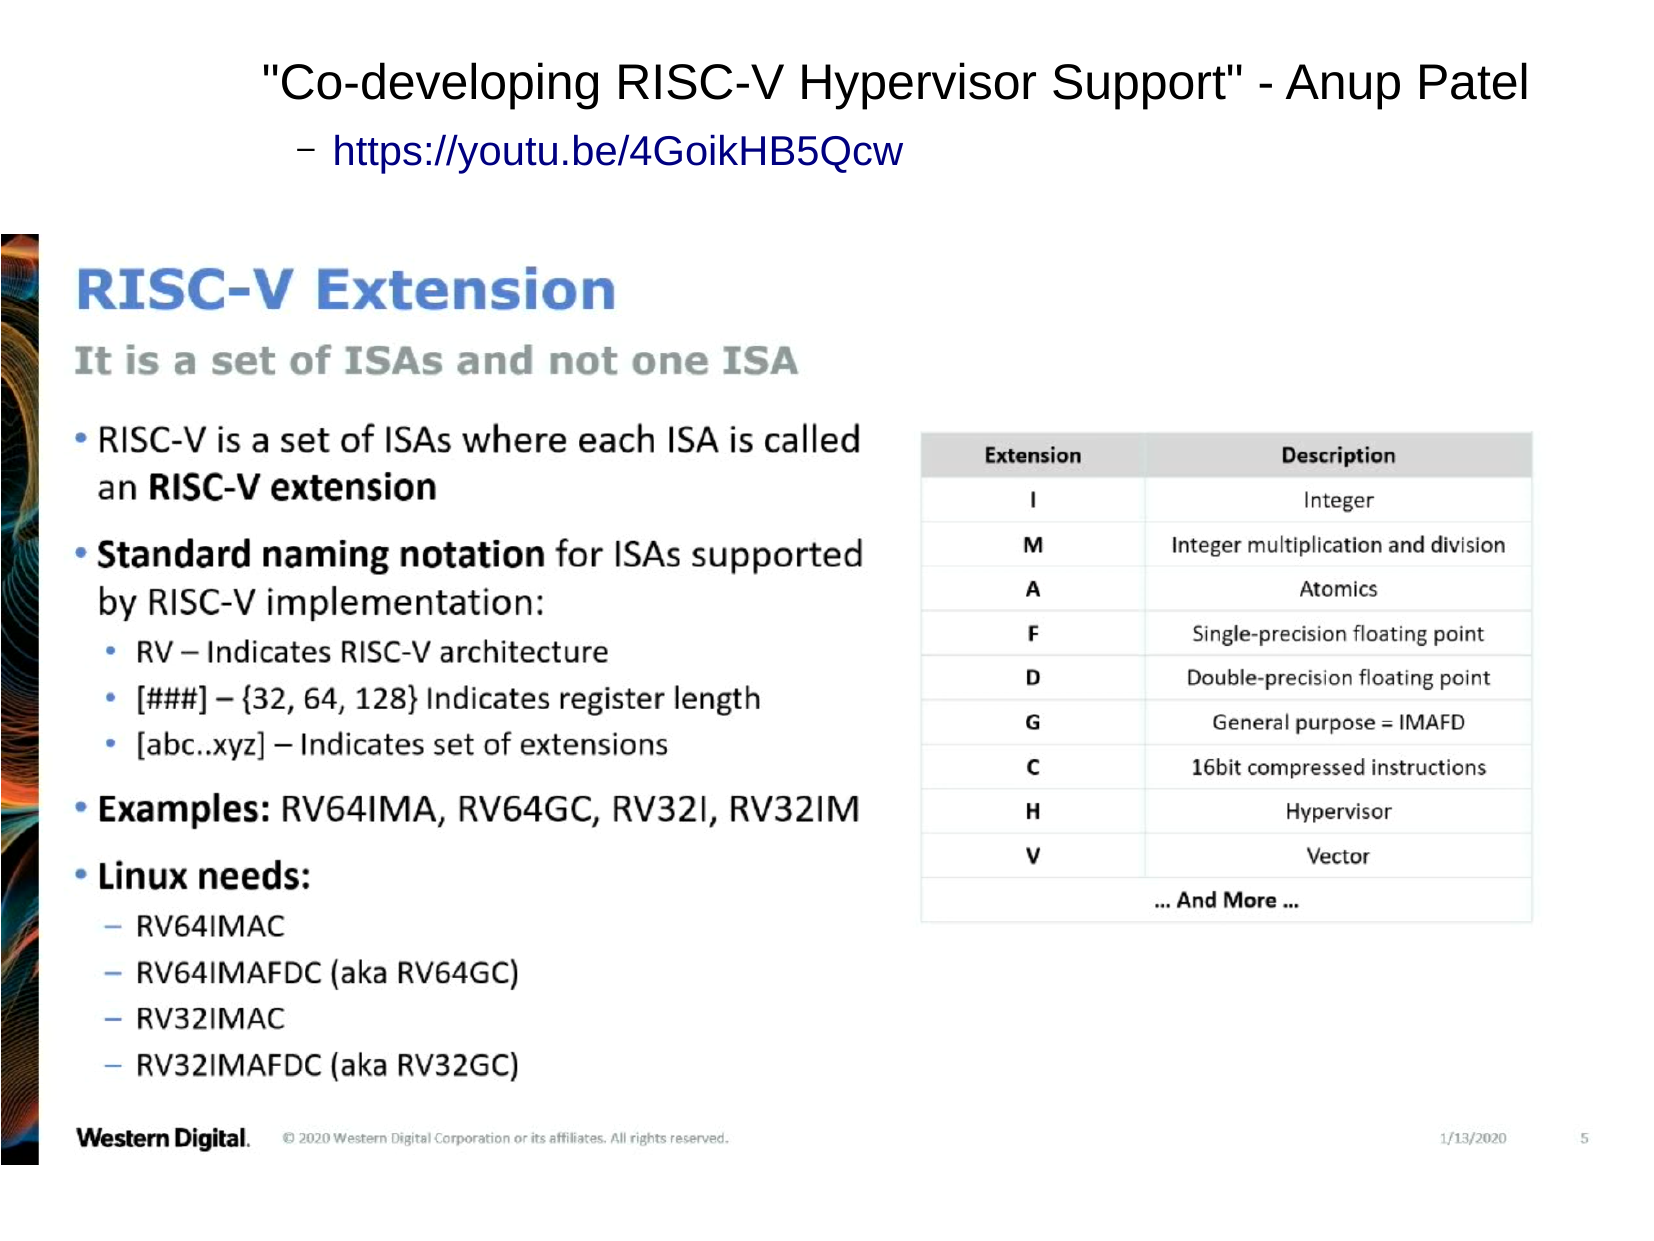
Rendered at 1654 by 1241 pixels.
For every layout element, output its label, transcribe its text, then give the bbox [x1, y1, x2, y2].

picture [1, 234, 1654, 1165]
list "Co-developing RISC-V Hypervisor Support" - Anup Patel https://youtu.be/4GoikHB5Qcw [0, 54, 1605, 774]
